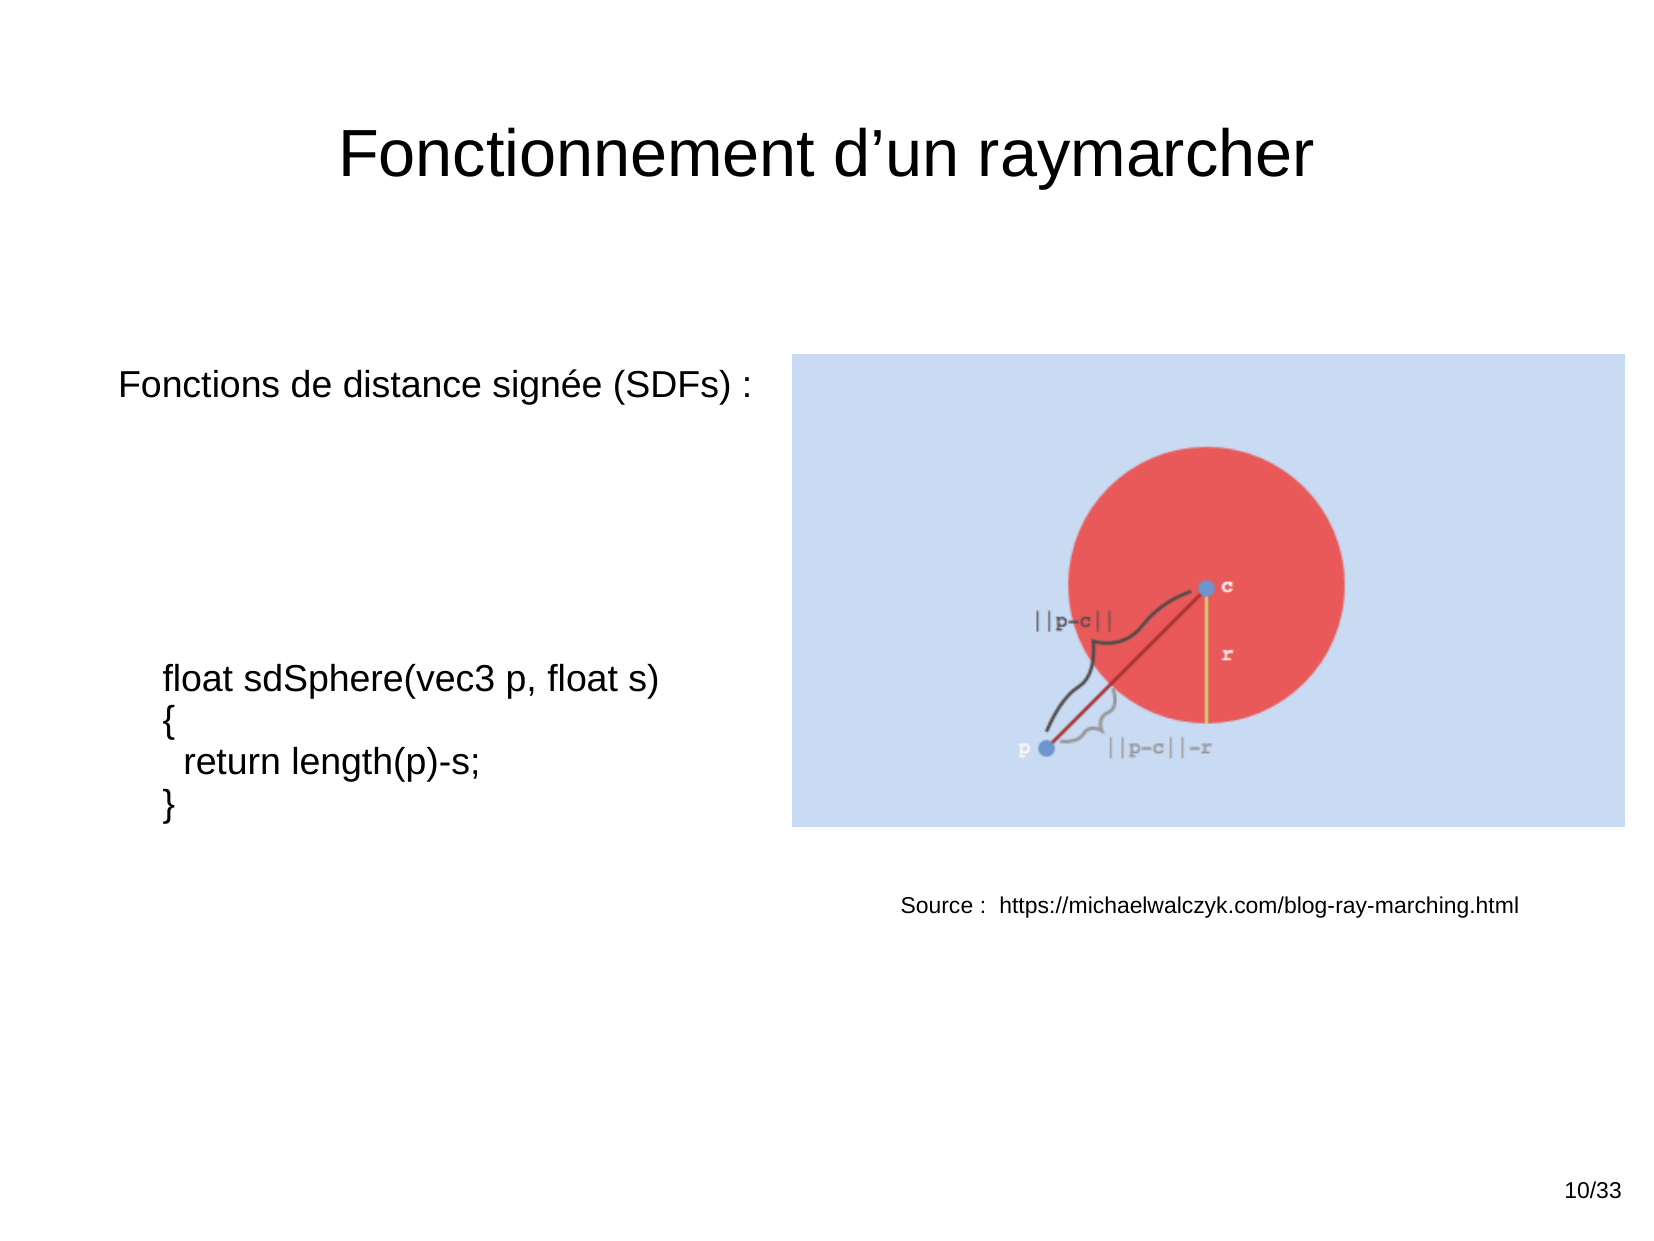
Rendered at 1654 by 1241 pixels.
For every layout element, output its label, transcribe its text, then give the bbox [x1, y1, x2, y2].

title Fonctionnement d’un raymarcher [82, 49, 1571, 257]
text_box float sdSphere(vec3 p, float s) { return length(p)-s; } [147, 649, 675, 833]
text_box Source : https://michaelwalczyk.com/blog-ray-marching.html [885, 885, 1536, 945]
text_box Fonctions de distance signée (SDFs) : [103, 356, 768, 414]
text_box 10/33 [1549, 1170, 1637, 1211]
picture [792, 354, 1625, 827]
